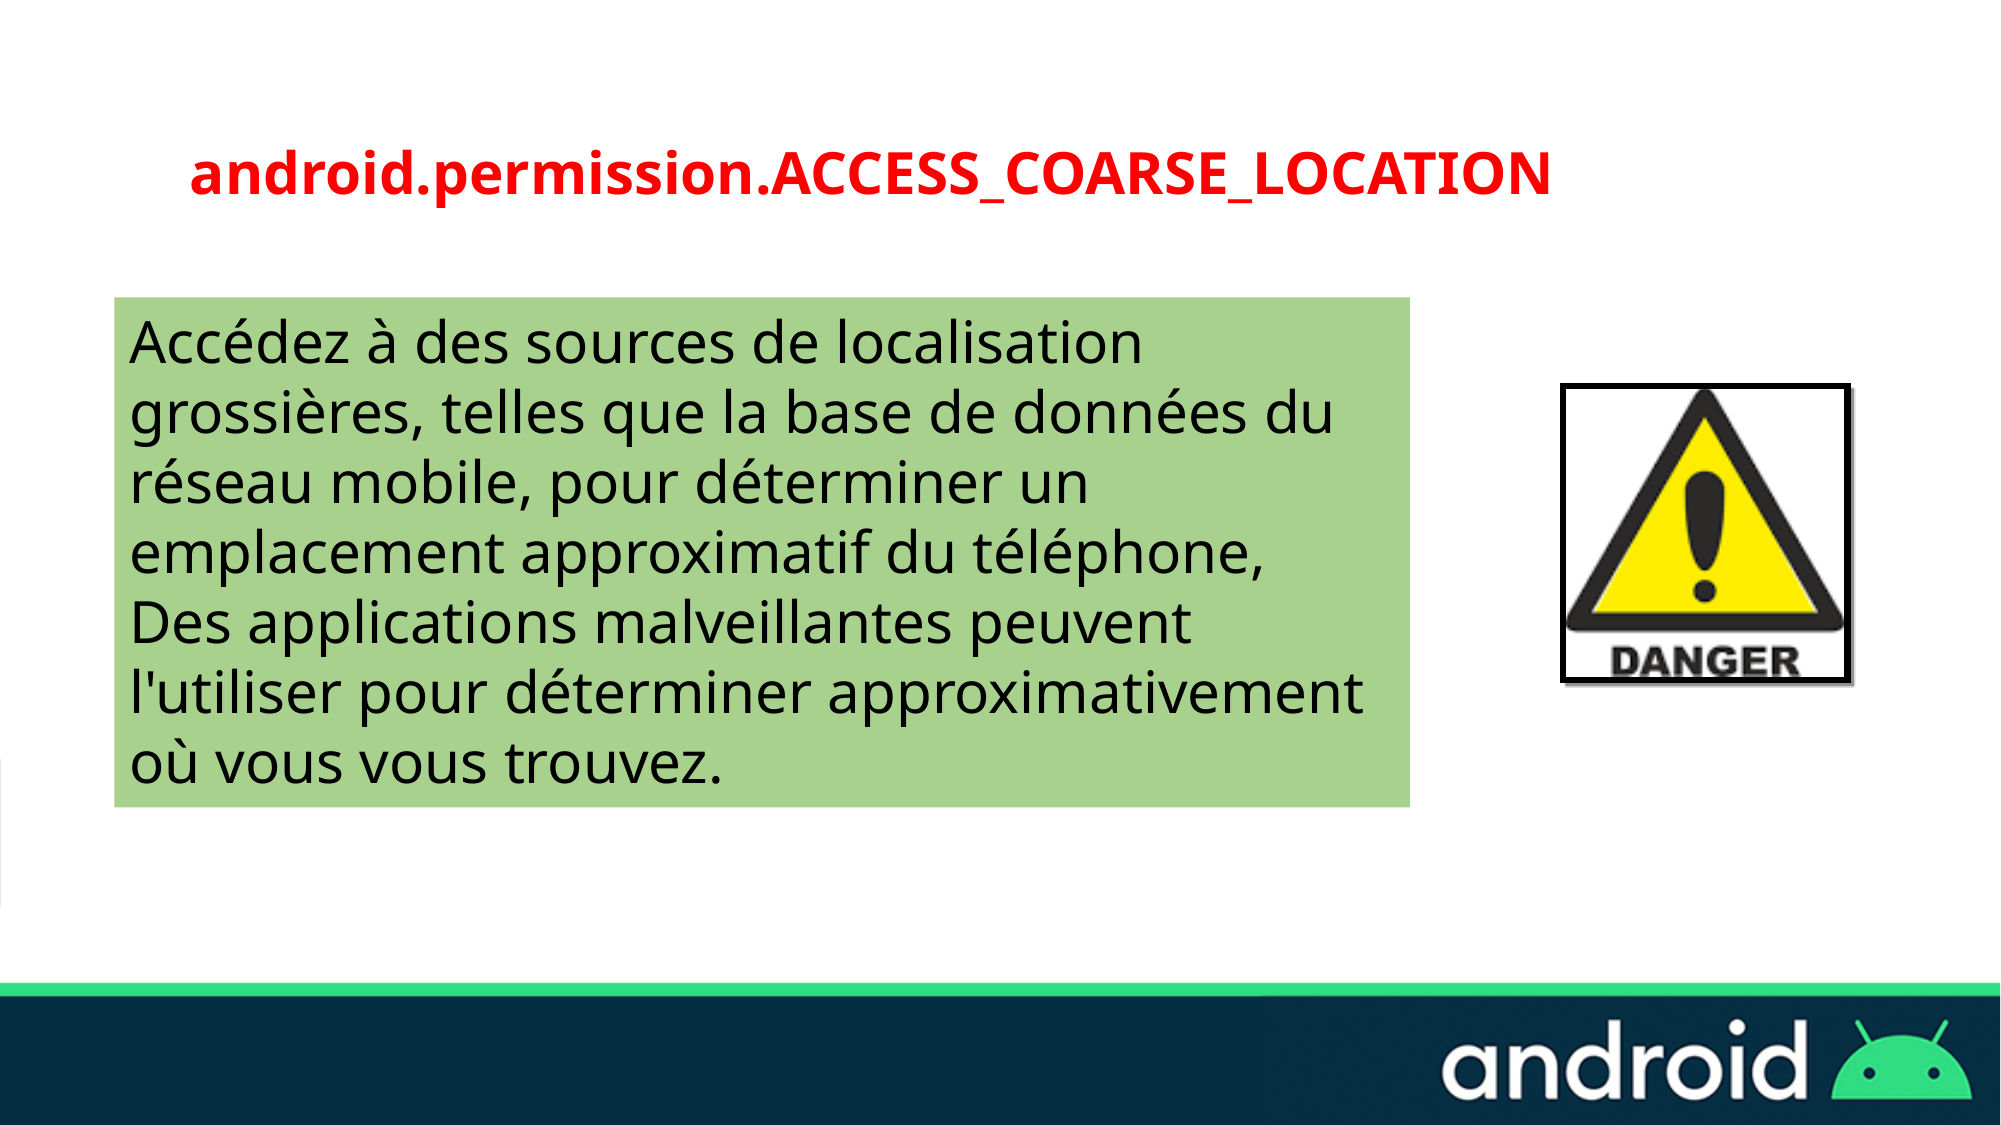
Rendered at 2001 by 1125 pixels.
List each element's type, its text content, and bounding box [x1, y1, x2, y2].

title android.permission.ACCESS_COARSE_LOCATION [0, 83, 1767, 268]
picture [1566, 389, 1845, 677]
text_box Accédez à des sources de localisation grossières, telles que la base de données du réseau mobile, pour déterminer un emplacement approximatif du téléphone, Des applications malveillantes peuvent l'utiliser pour déterminer approximativement où vous vous trouvez. [114, 297, 1410, 808]
